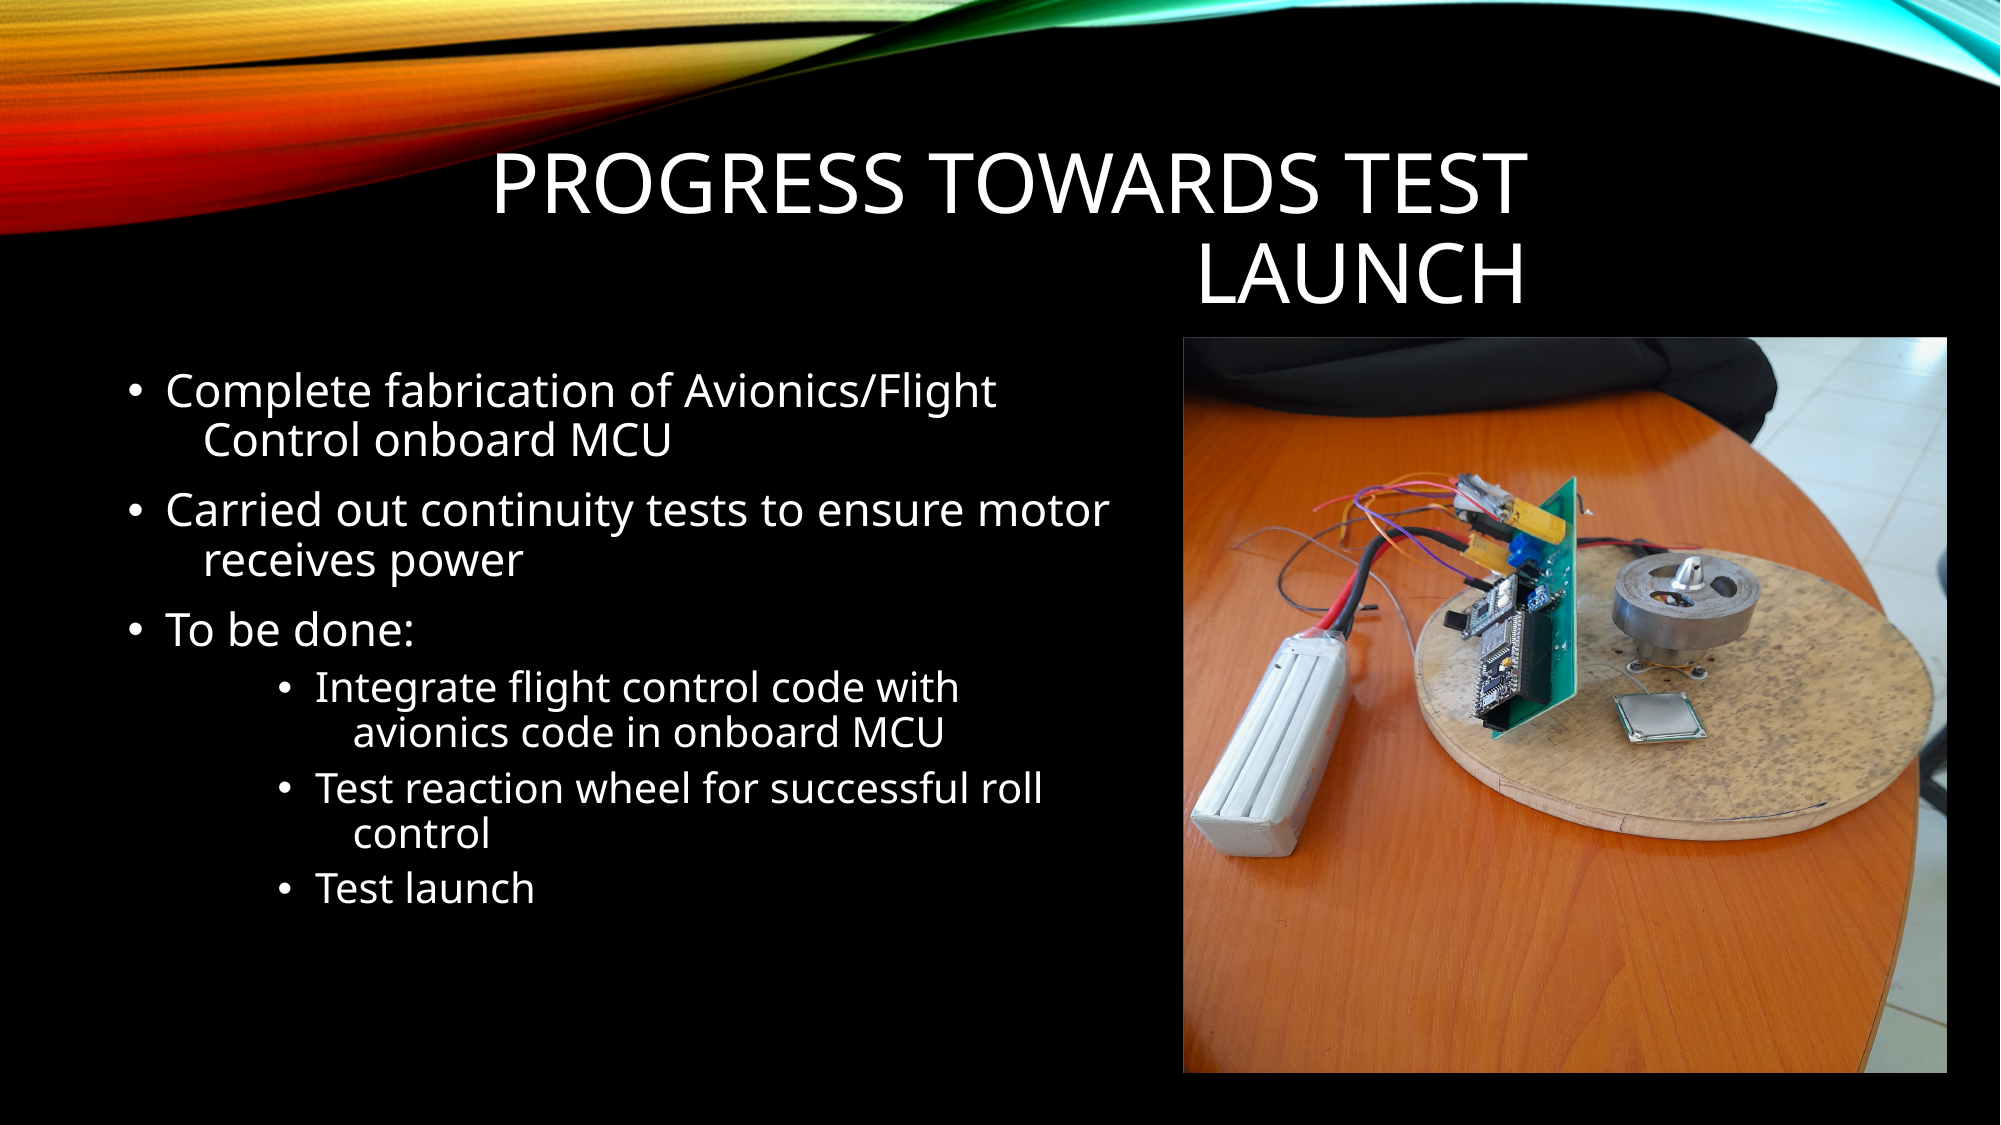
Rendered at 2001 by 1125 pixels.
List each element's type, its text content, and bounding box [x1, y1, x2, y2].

picture [1183, 337, 1947, 1073]
list Complete fabrication of Avionics/Flight Control onboard MCU Carried out continuity tests to ensure motor receives power To be done: Integrate flight control code with avionics code in onboard MCU Test reaction wheel for successful roll control Test launch [112, 360, 1137, 1021]
title Progress towards test launch [474, 125, 1888, 338]
